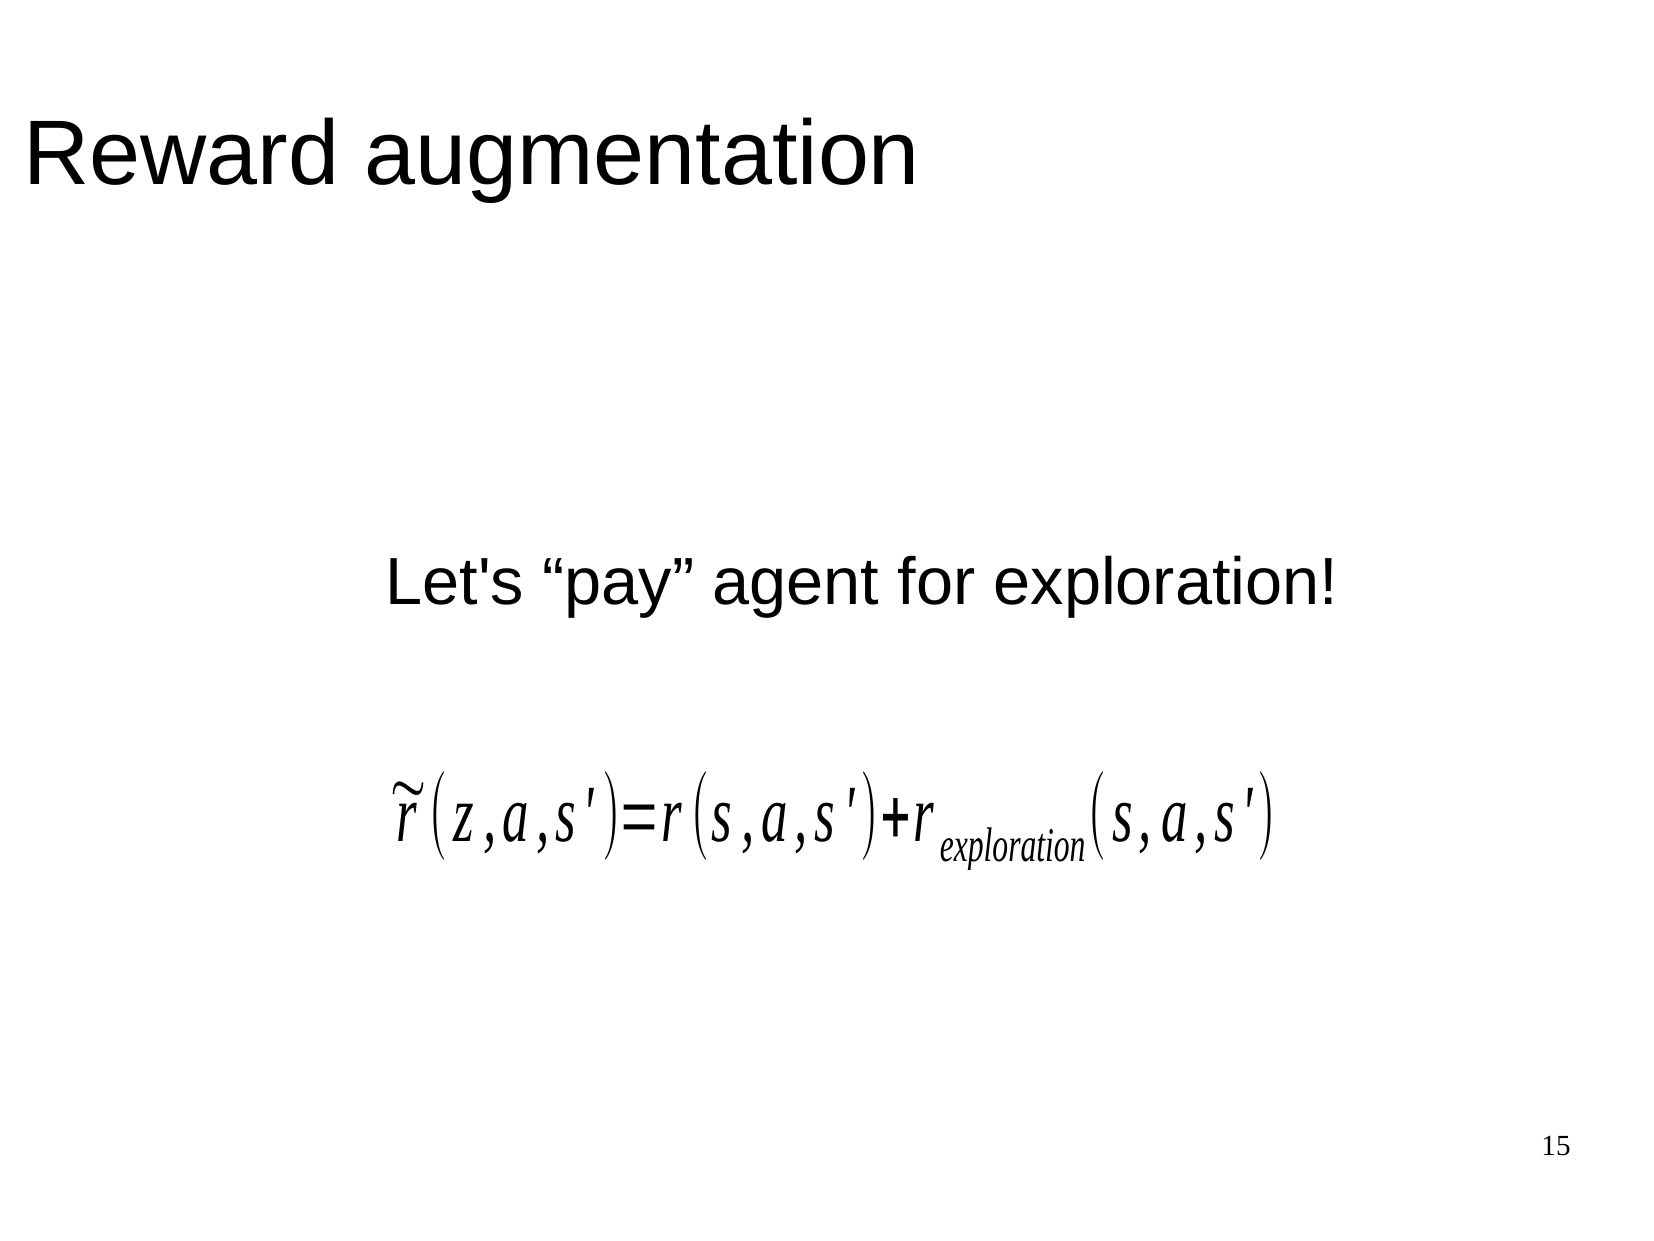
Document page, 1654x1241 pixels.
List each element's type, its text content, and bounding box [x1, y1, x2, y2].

chart [373, 764, 1290, 870]
list Let's “pay” agent for exploration! [82, 231, 1571, 951]
title Reward augmentation [23, 49, 1512, 257]
